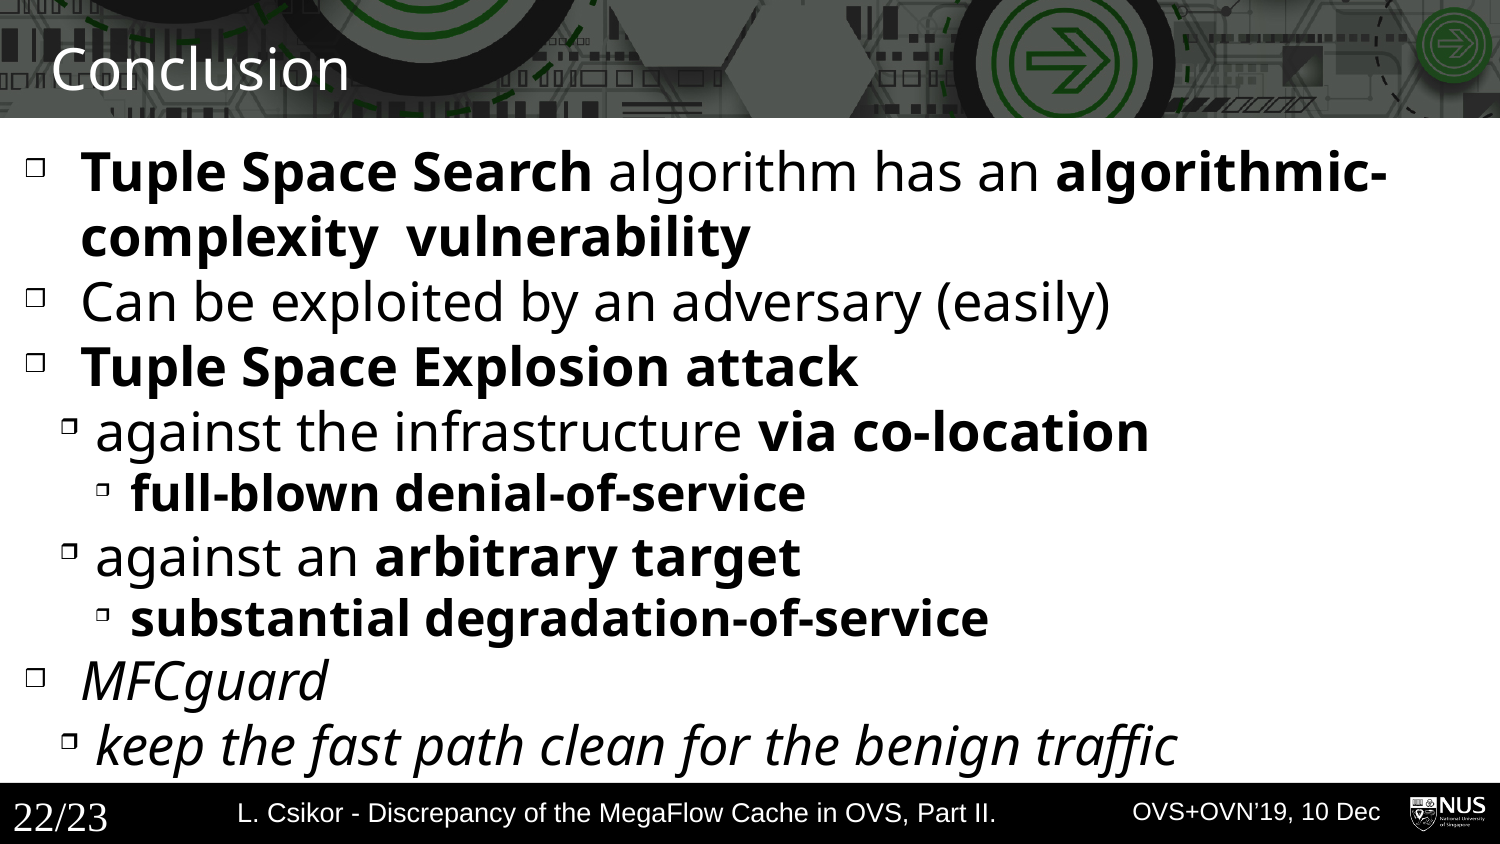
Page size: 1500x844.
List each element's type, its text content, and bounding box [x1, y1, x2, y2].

text_box Conclusion [35, 37, 1386, 97]
text_box Tuple Space Search algorithm has an algorithmic-complexity vulnerability Can be exploited by an adversary (easily) Tuple Space Explosion attack against the infrastructure via co-location full-blown denial-of-service against an arbitrary target substantial degradation-of-service MFCguard keep the fast path clean for the benign traffic [9, 129, 1490, 770]
picture [1395, 782, 1500, 844]
picture [0, 0, 1500, 118]
